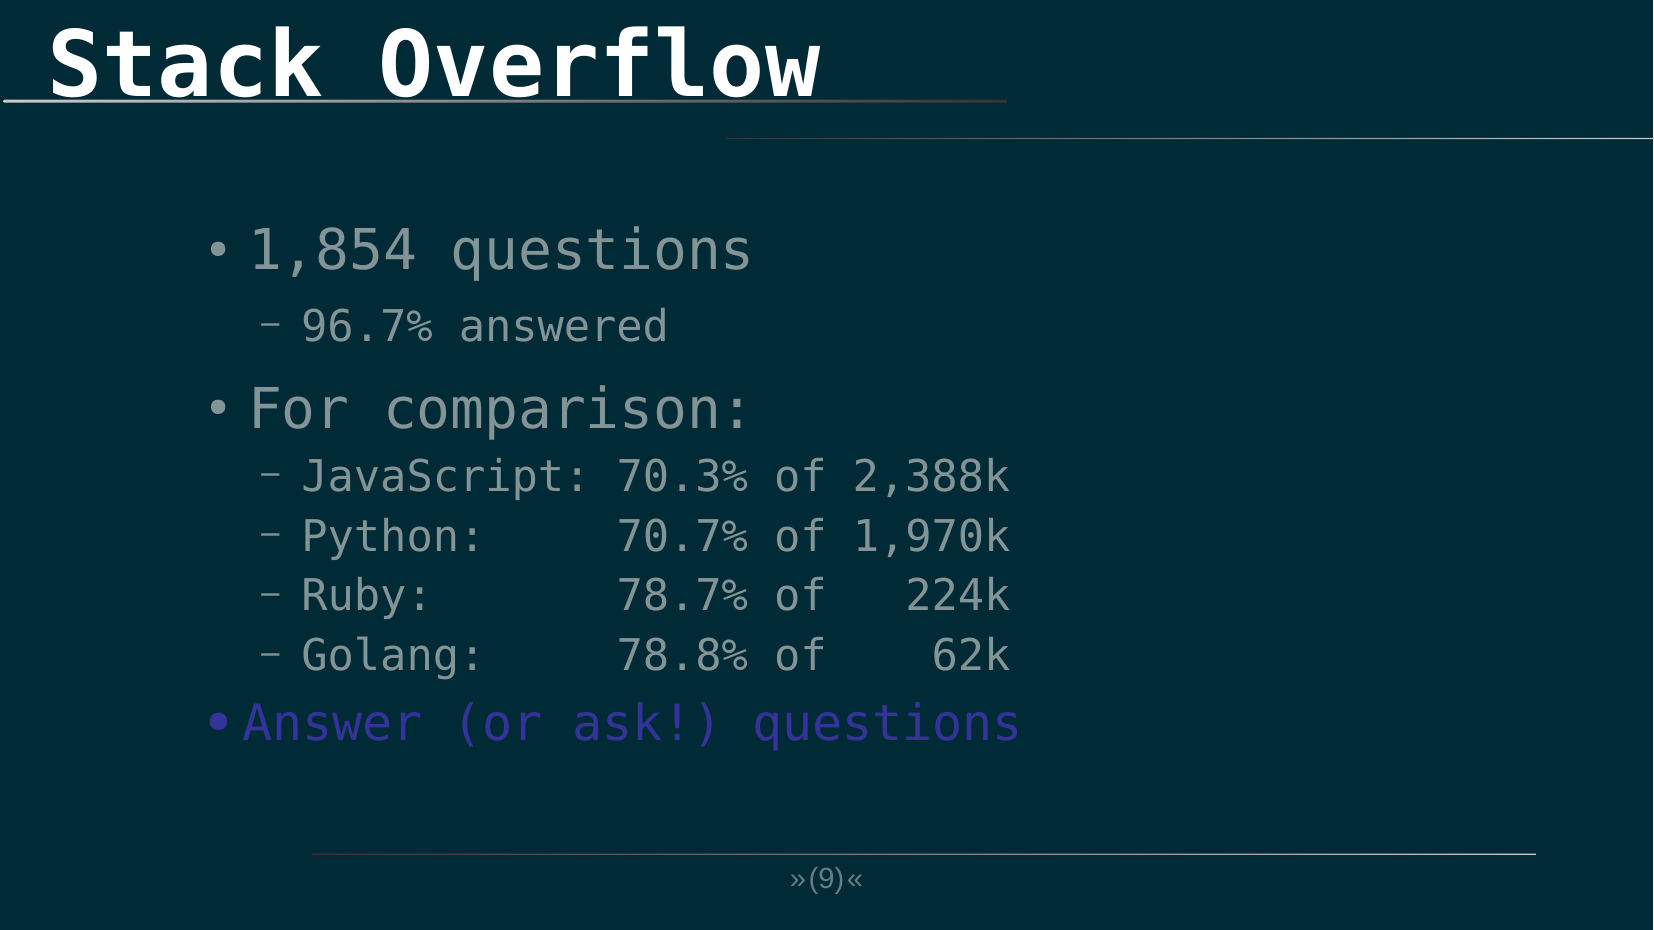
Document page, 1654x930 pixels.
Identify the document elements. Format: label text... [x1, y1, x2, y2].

list 1,854 questions 96.7% answered For comparison: JavaScript: 70.3% of 2,388k Python: 70.7% of 1,970k Ruby: 78.7% of 224k Golang: 78.8% of 62k Answer (or ask!) questions [82, 217, 1571, 757]
title Stack Overflow [47, 11, 1612, 119]
